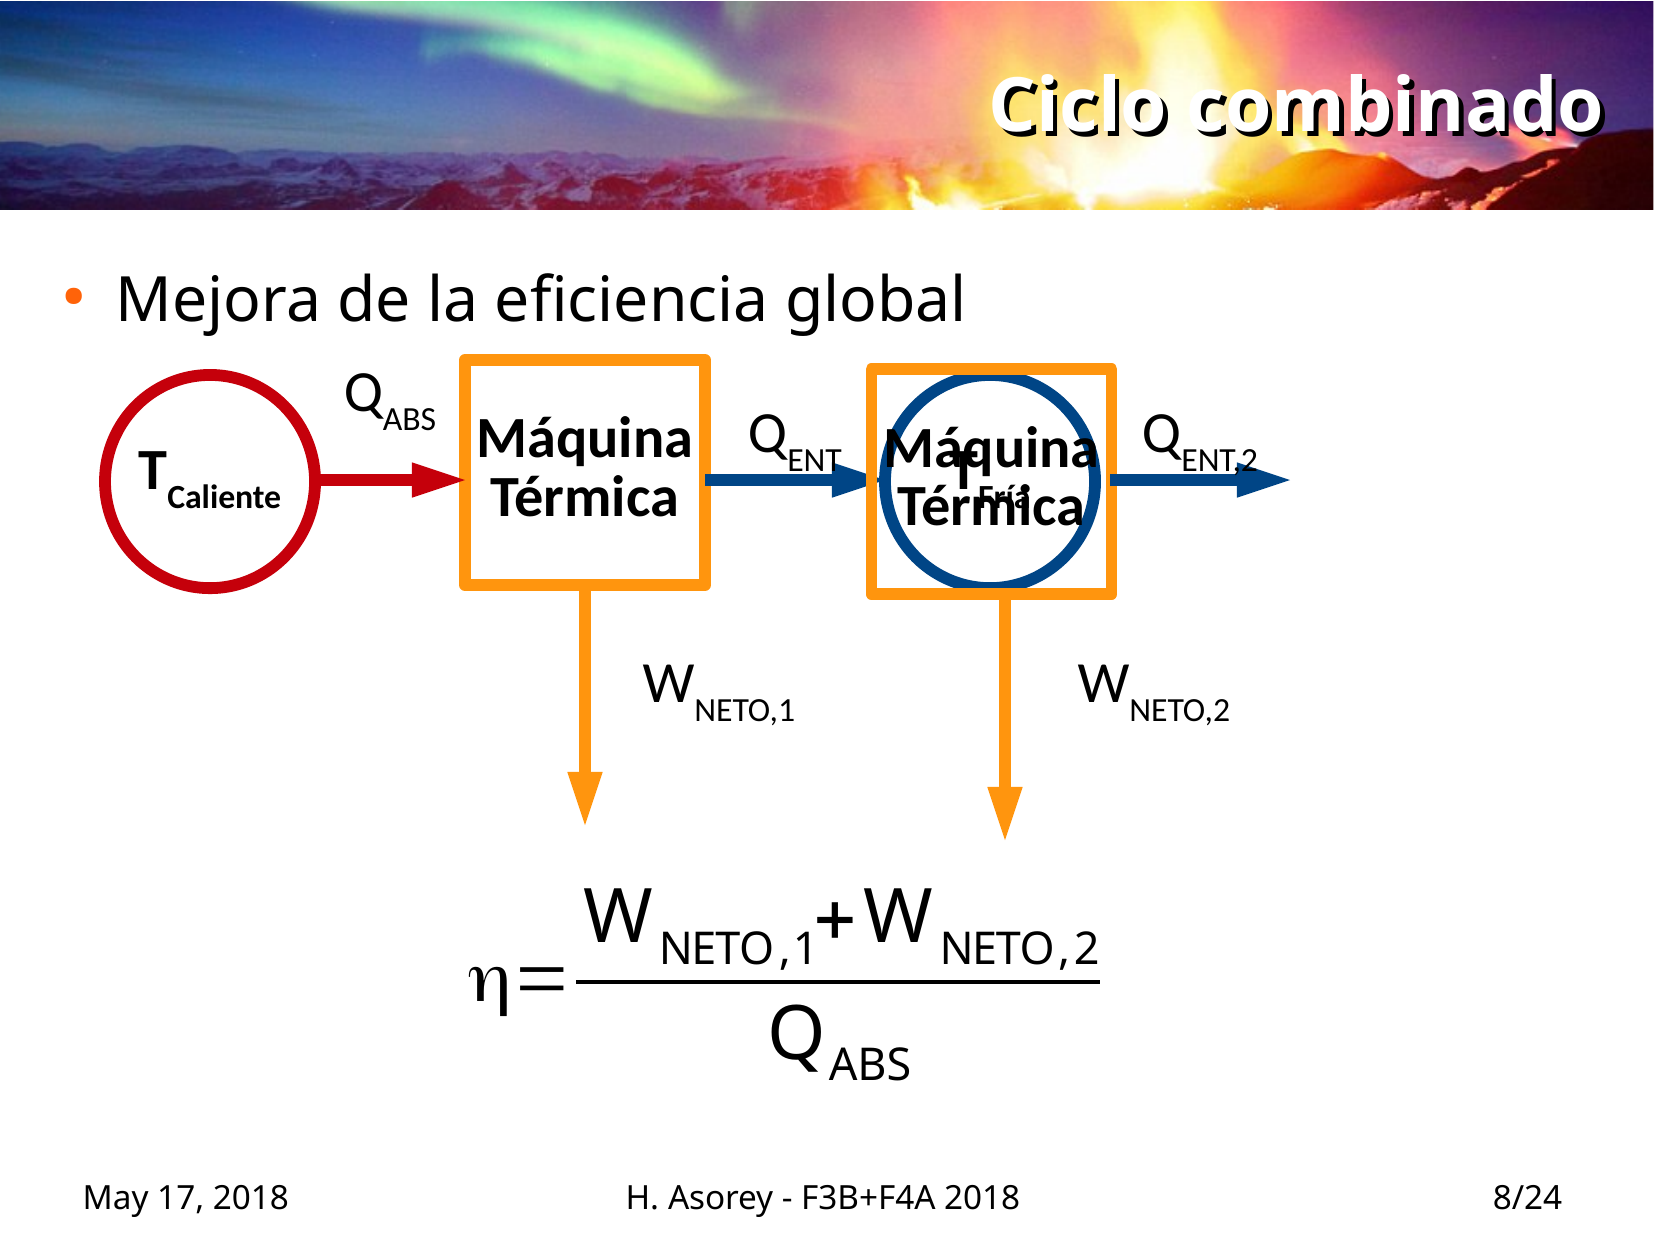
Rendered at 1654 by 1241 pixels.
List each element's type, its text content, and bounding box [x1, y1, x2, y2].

text_box WNETO,2 [1047, 651, 1261, 751]
picture [0, 1, 1654, 210]
title Ciclo combinado [45, 15, 1606, 191]
text_box Máquina Térmica [871, 369, 1112, 595]
text_box WNETO,1 [612, 651, 826, 751]
text_box TCaliente [105, 374, 315, 589]
text_box Máquina Térmica [465, 360, 706, 586]
list Mejora de la eficiencia global [45, 255, 1606, 1156]
chart [458, 870, 1111, 1092]
